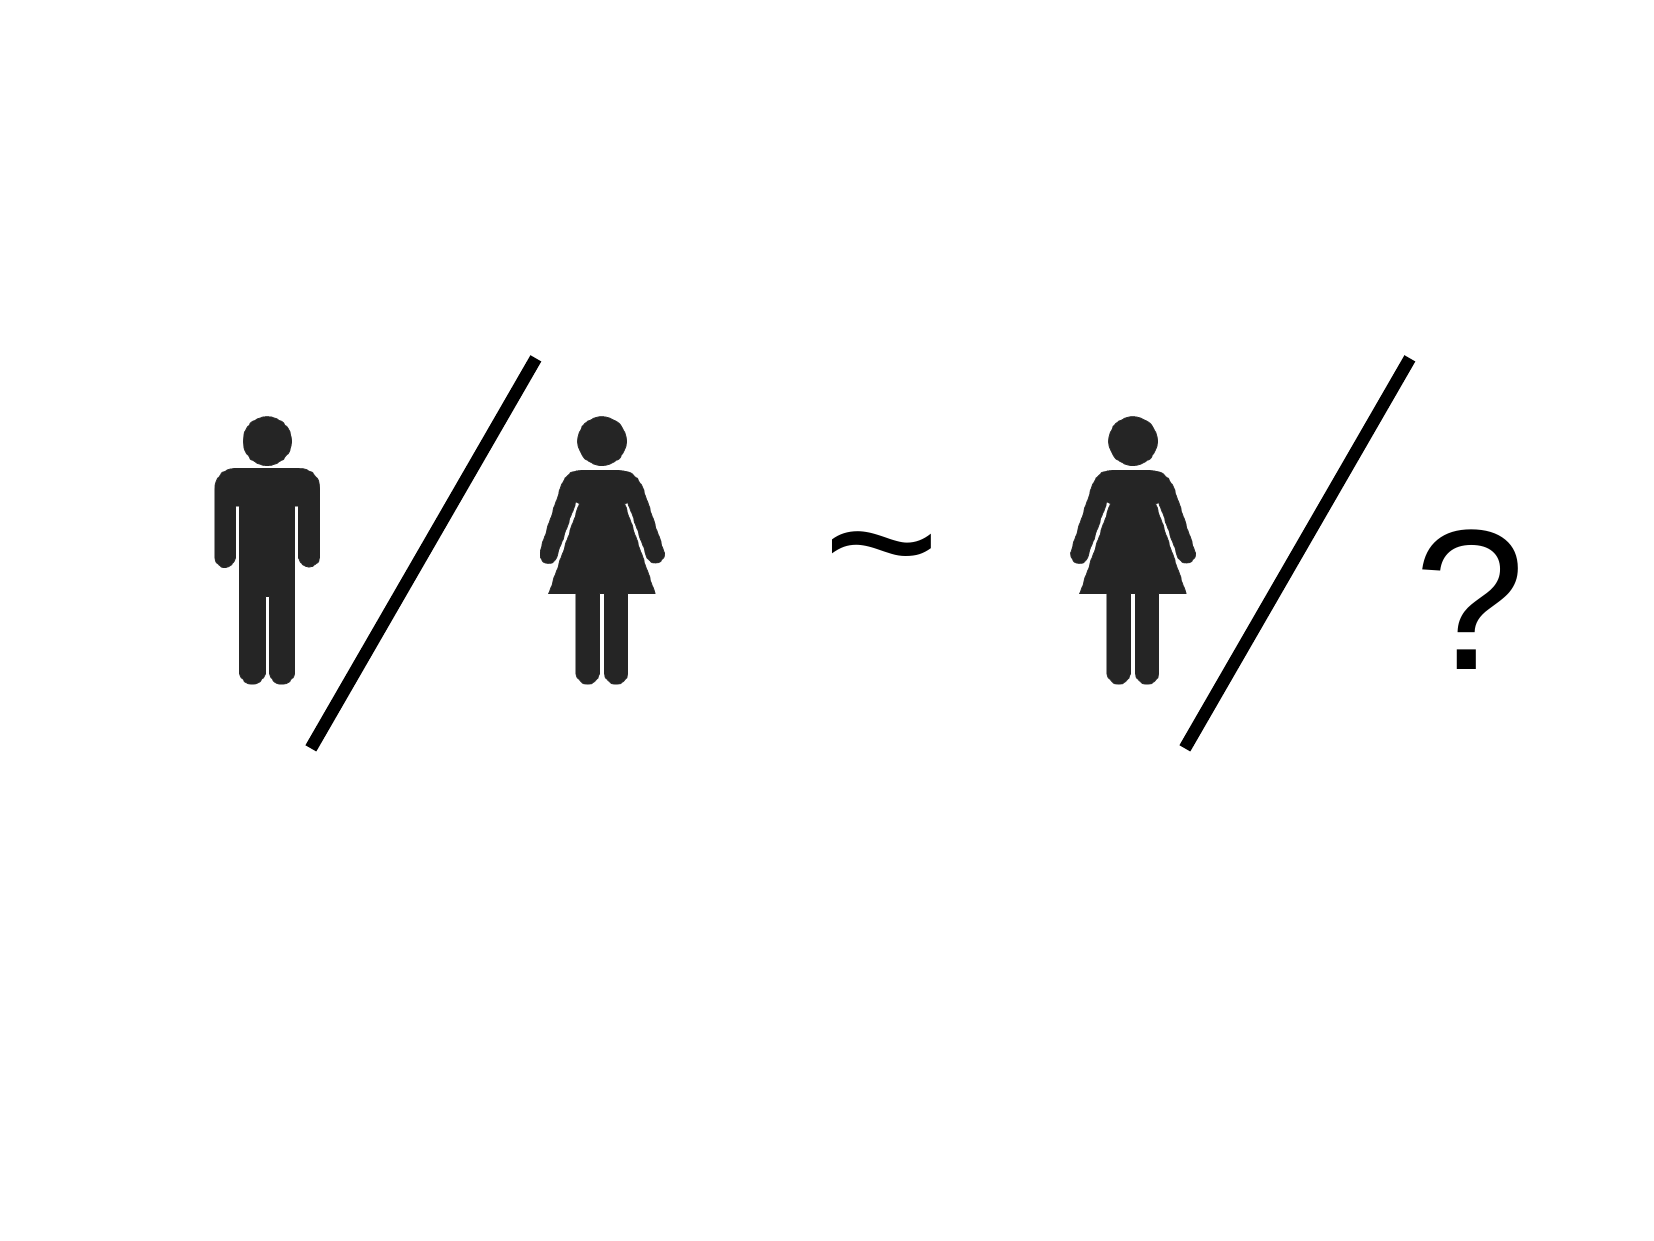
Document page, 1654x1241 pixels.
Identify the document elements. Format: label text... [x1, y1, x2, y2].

picture [0, 334, 1405, 766]
text_box ? [1399, 481, 1541, 720]
text_box ~ [809, 421, 956, 661]
